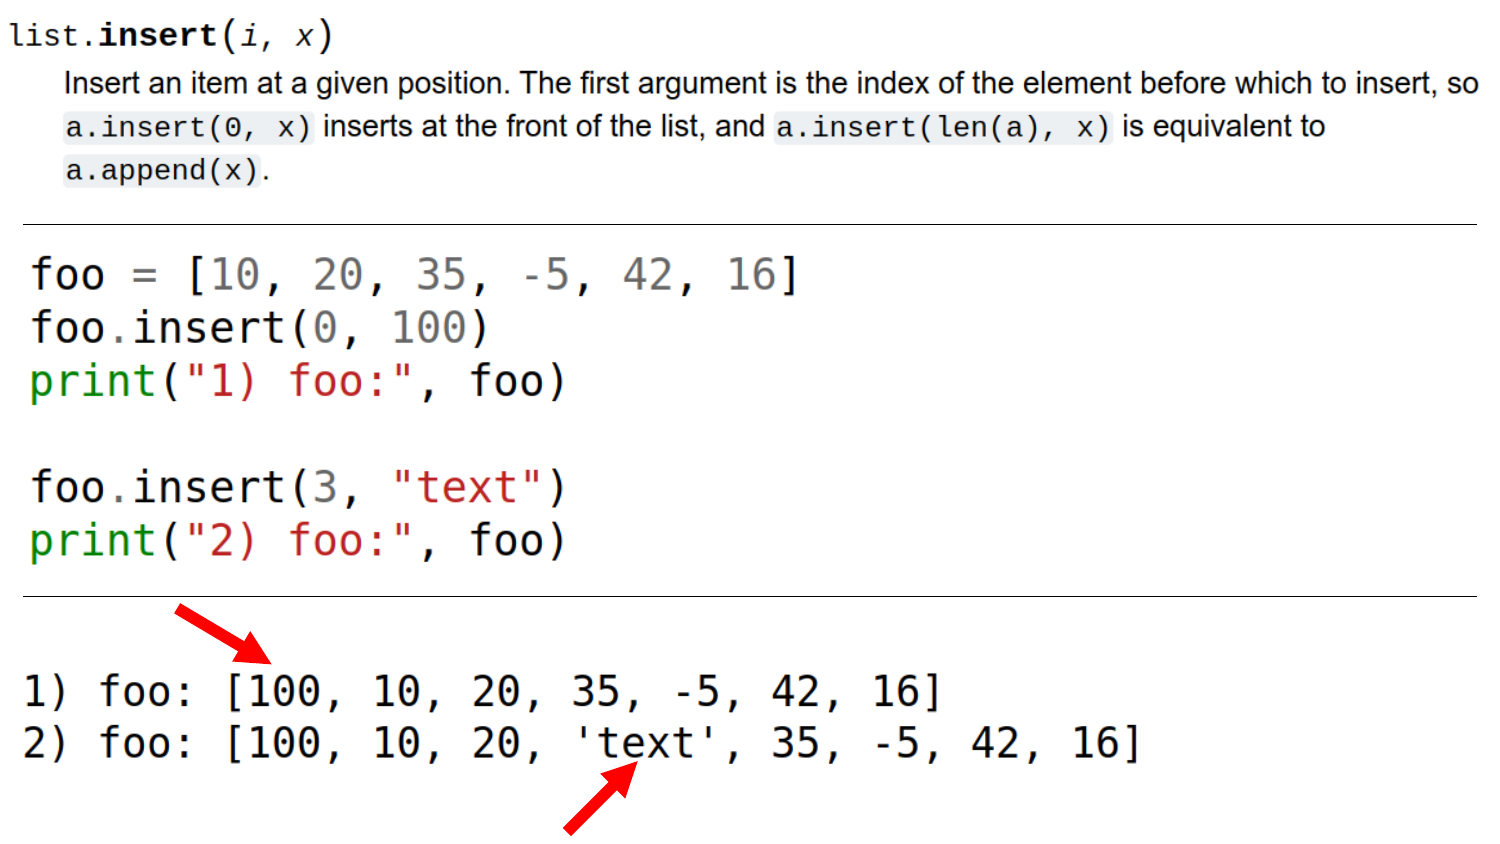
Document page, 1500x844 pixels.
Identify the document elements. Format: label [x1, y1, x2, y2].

picture [0, 10, 1500, 201]
picture [18, 661, 1145, 774]
picture [23, 247, 804, 575]
